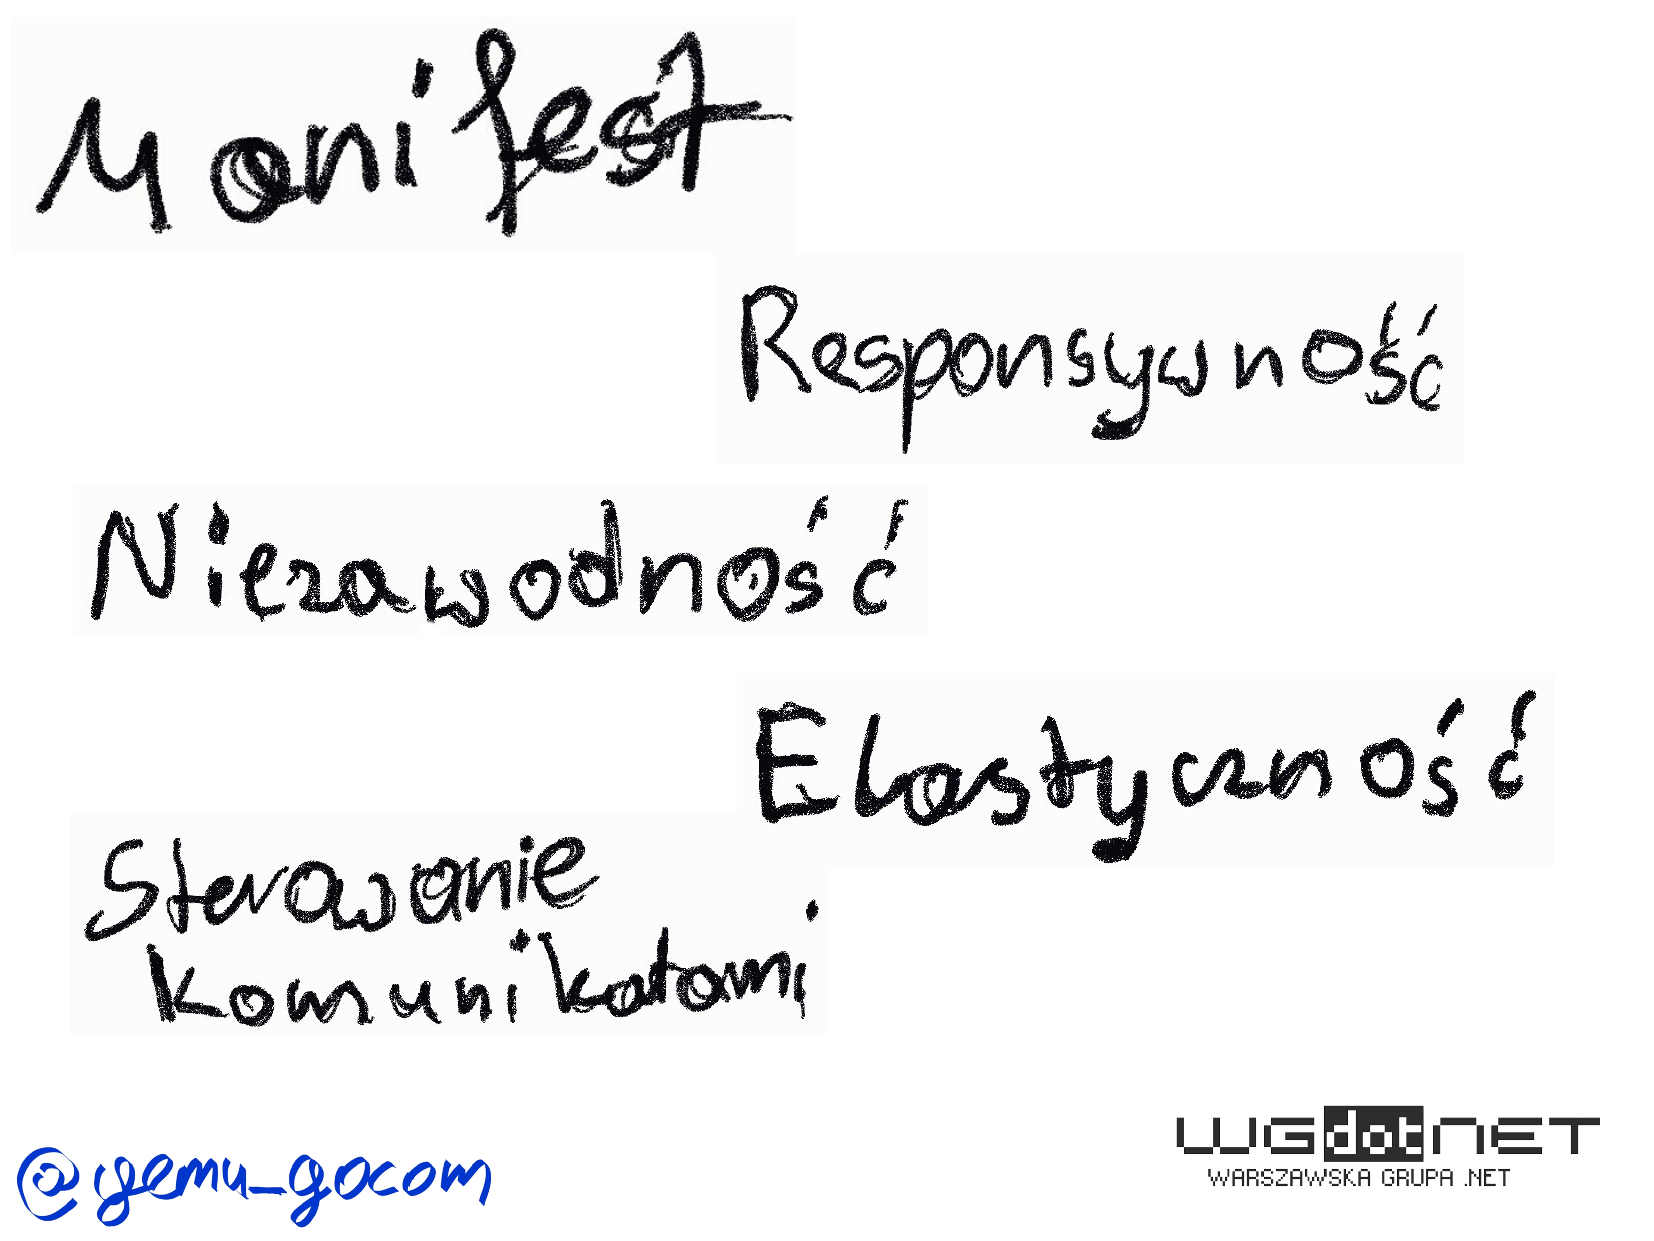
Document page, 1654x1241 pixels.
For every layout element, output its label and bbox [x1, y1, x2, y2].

picture [1169, 1103, 1603, 1193]
picture [73, 484, 928, 637]
picture [70, 673, 1554, 1034]
picture [11, 1129, 497, 1241]
picture [10, 17, 1465, 465]
